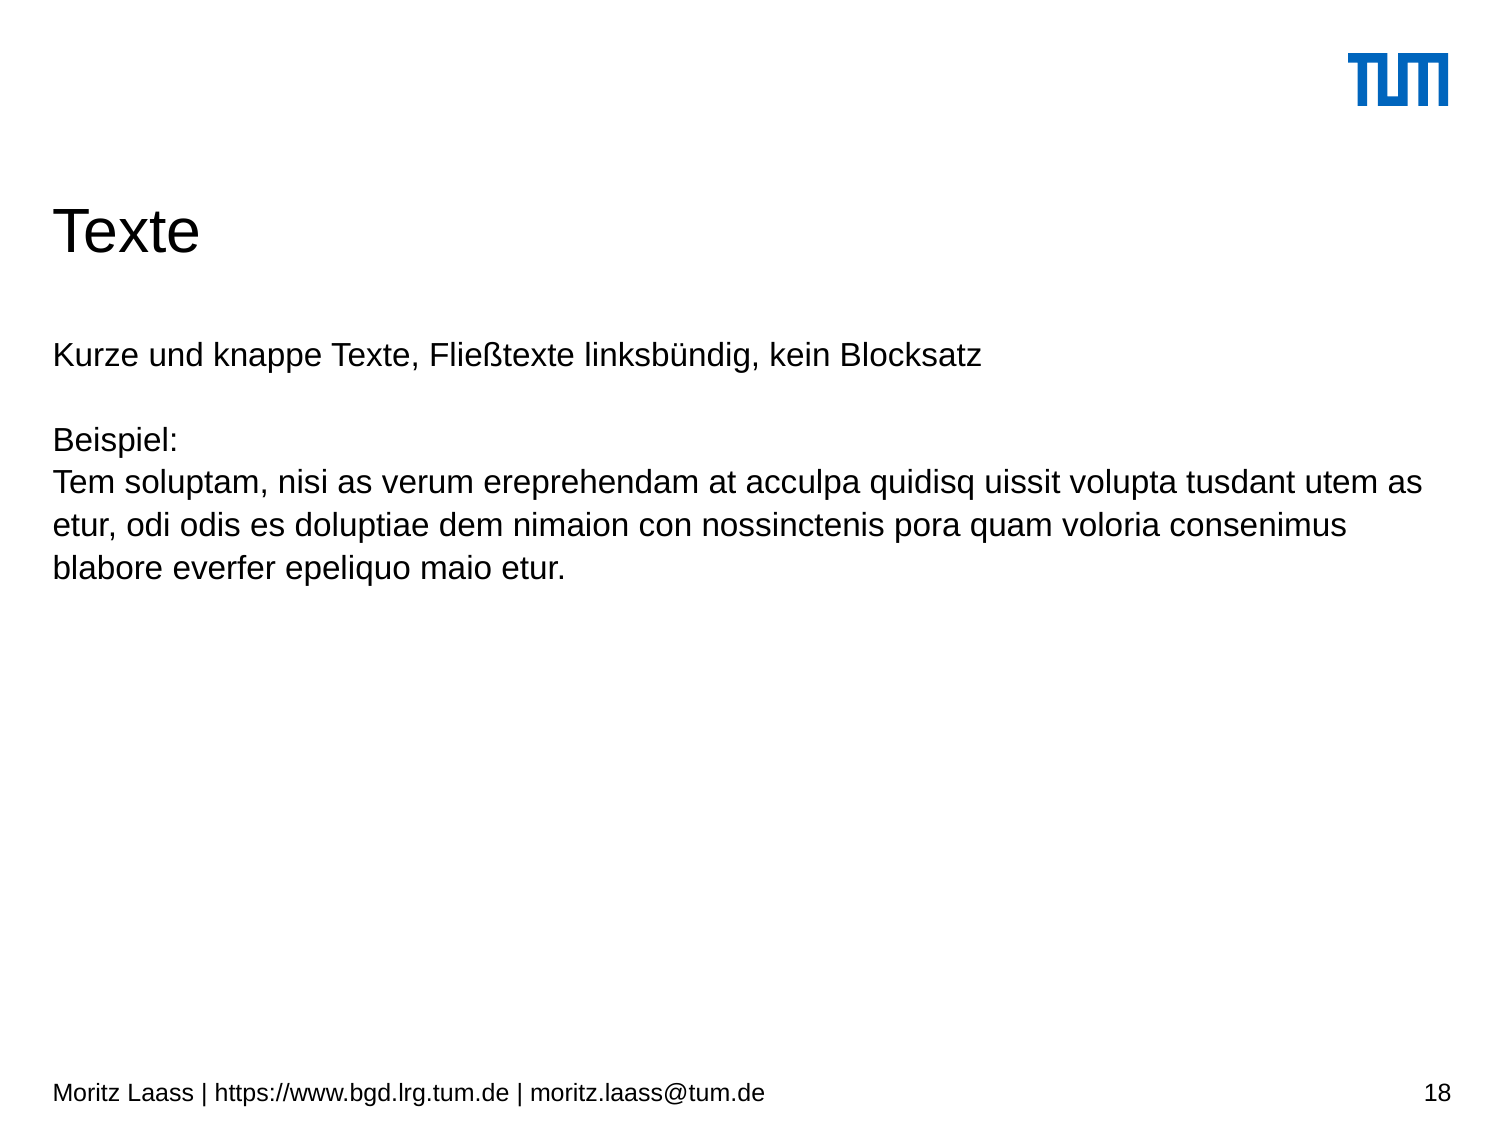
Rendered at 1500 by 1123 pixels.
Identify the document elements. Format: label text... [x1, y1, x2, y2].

list Kurze und knappe Texte, Fließtexte linksbündig, kein Blocksatz Beispiel: Tem soluptam, nisi as verum ereprehendam at acculpa quidisq uissit volupta tusdant utem as etur, odi odis es doluptiae dem nimaion con nossinctenis pora quam voloria consenimus blabore everfer epeliquo maio etur. [52, 330, 1453, 1105]
title Texte [52, 195, 1453, 266]
